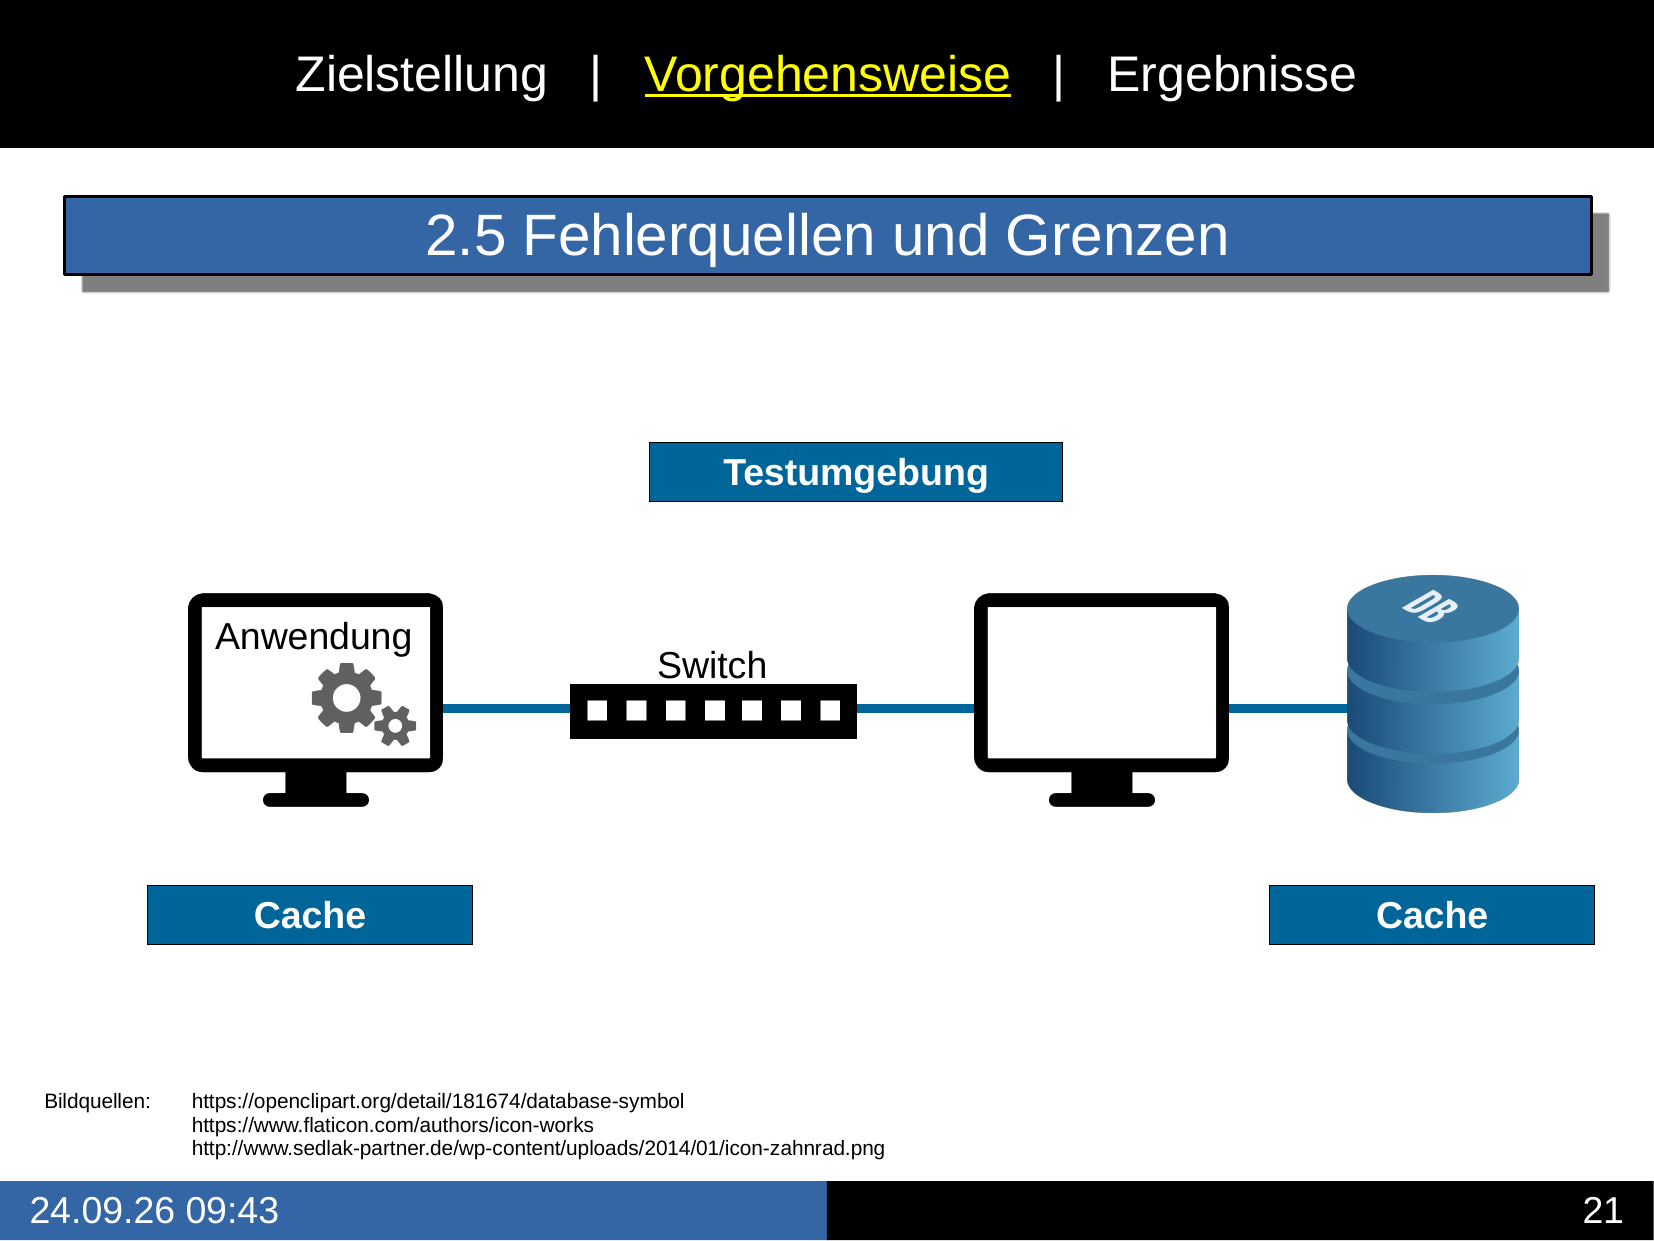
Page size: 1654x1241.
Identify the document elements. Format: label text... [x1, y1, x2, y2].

picture [974, 572, 1229, 827]
list [797, 354, 1577, 1026]
text_box Cache [1269, 885, 1595, 945]
picture [188, 709, 443, 827]
text_box Cache [147, 885, 473, 945]
text_box Switch [568, 637, 857, 739]
text_box Zielstellung | Vorgehensweise | Ergebnisse [0, 0, 1654, 148]
picture [1347, 575, 1519, 813]
picture [188, 572, 443, 607]
text_box Anwendung [184, 607, 443, 709]
text_box Bildquellen: https://openclipart.org/detail/181674/database-symbol https://www.flaticon.com/authors/icon-works http://www.sedlak-partner.de/wp-content/uploads/2014/01/icon-zahnrad.png [29, 1092, 1565, 1182]
title 2.5 Fehlerquellen und Grenzen [64, 196, 1592, 275]
text_box Testumgebung [649, 442, 1063, 502]
